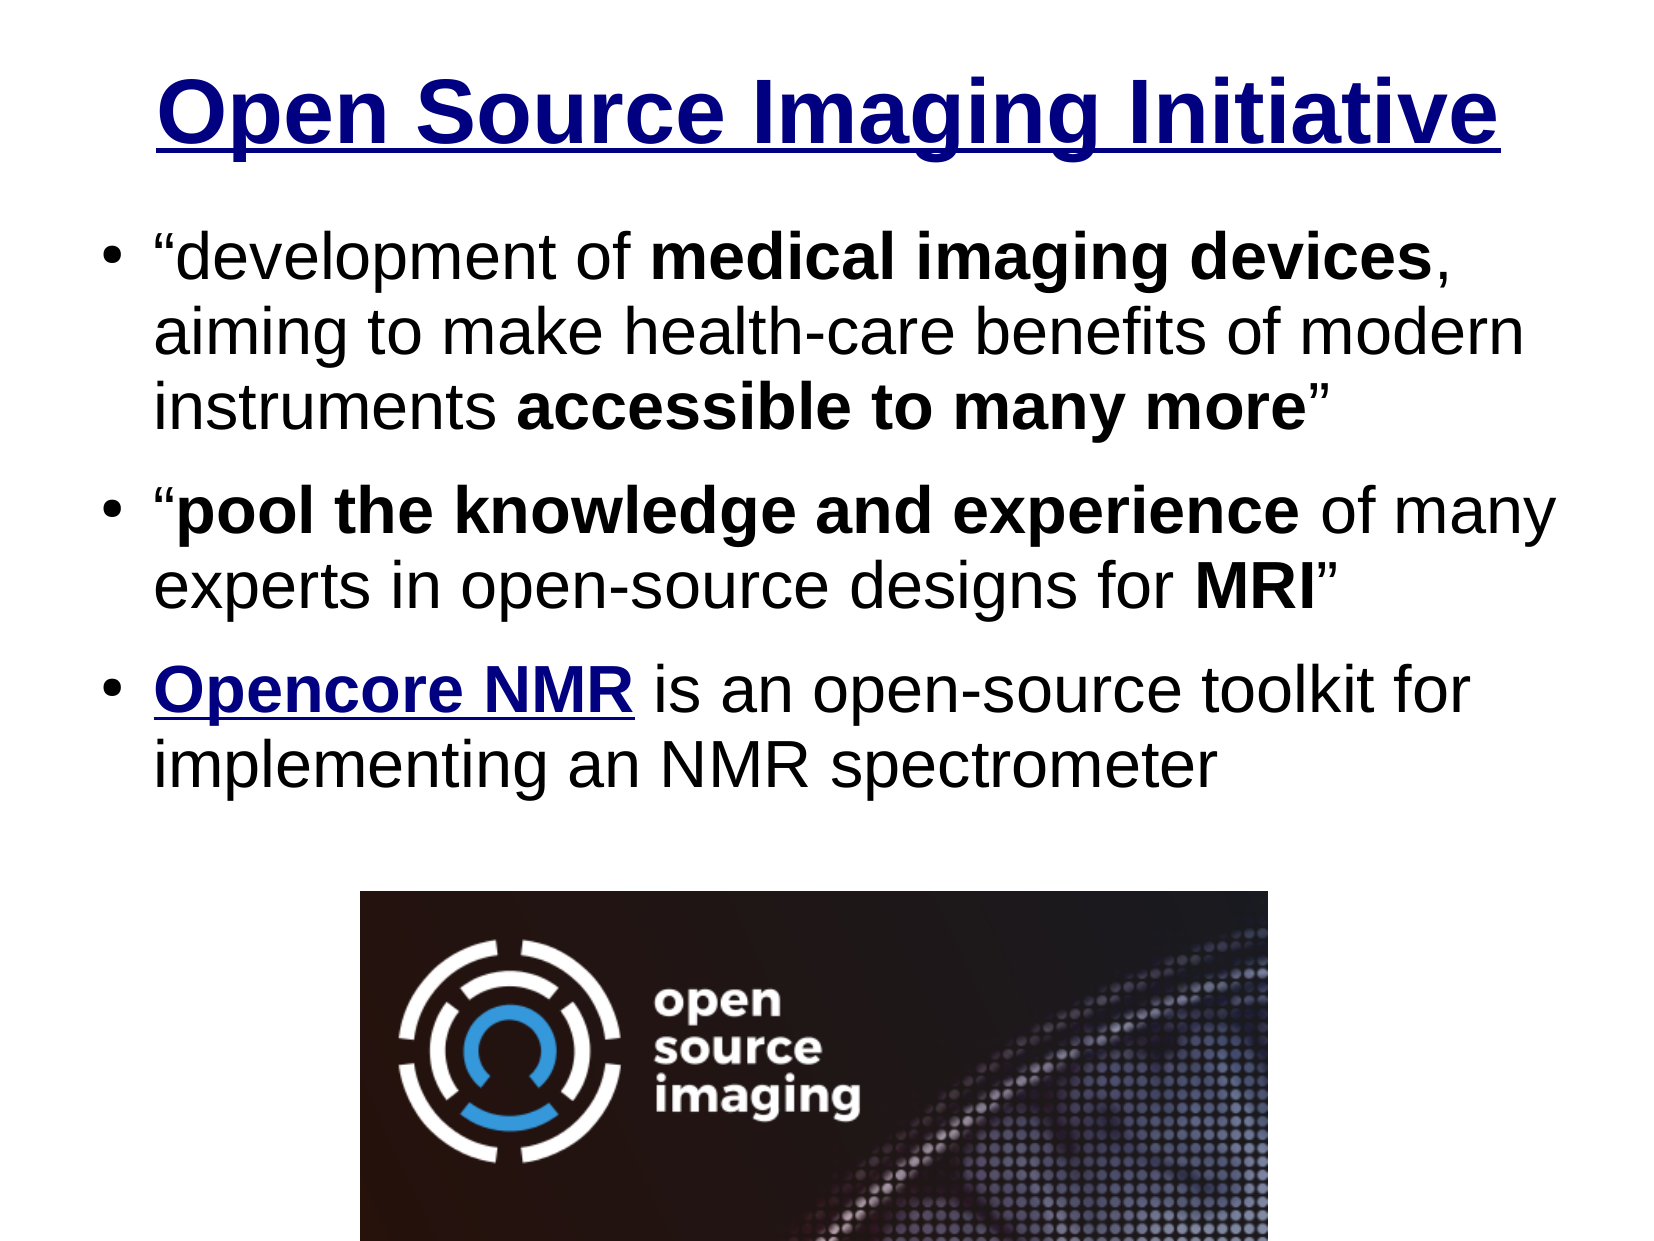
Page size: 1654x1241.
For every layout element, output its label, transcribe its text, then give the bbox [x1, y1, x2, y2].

list “development of medical imaging devices, aiming to make health-care benefits of modern instruments accessible to many more” “pool the knowledge and experience of many experts in open-source designs for MRI” Opencore NMR is an open-source toolkit for implementing an NMR spectrometer [82, 219, 1571, 939]
picture [360, 891, 1268, 1241]
title Open Source Imaging Initiative [84, 8, 1573, 216]
